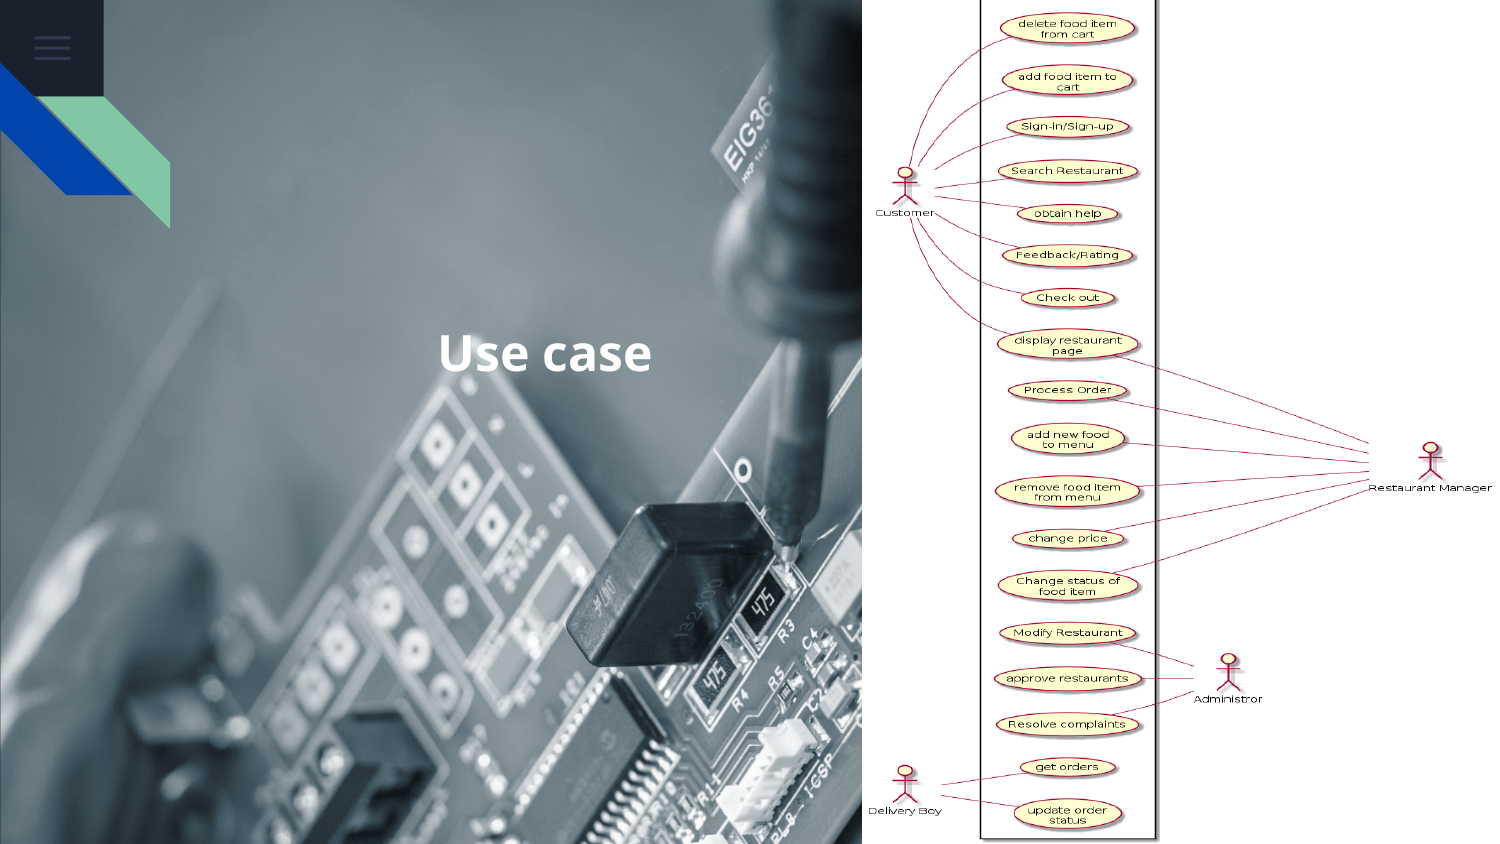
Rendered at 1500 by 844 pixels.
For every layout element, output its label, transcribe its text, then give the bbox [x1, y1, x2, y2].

title Use case [221, 306, 862, 457]
picture [0, 0, 1500, 844]
